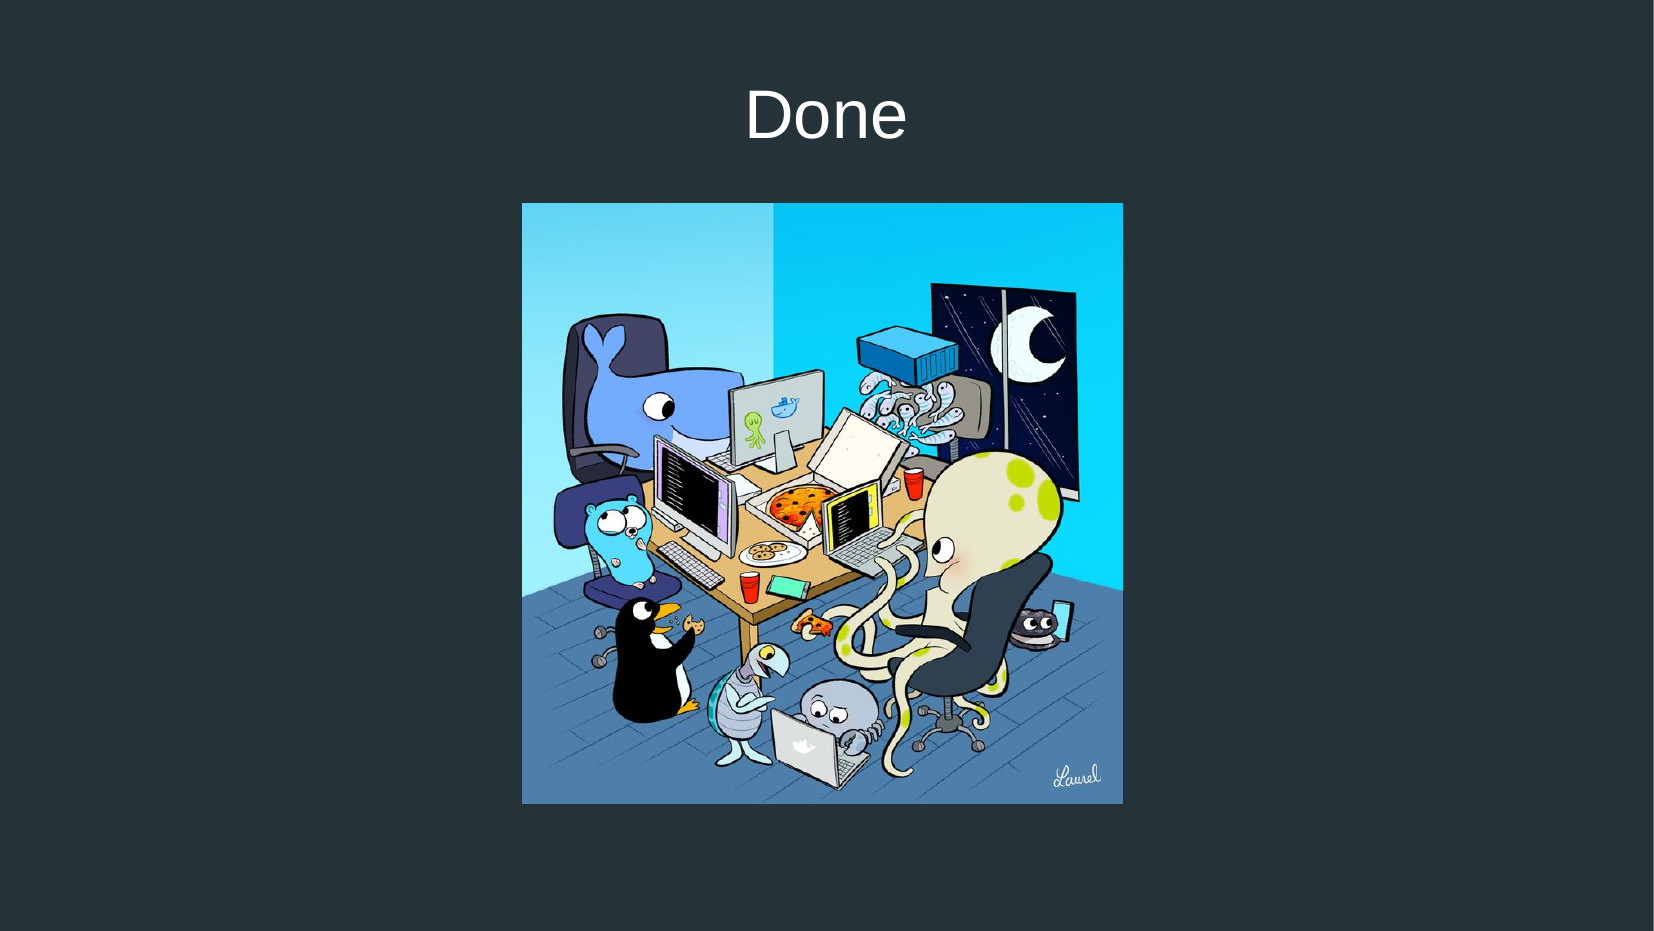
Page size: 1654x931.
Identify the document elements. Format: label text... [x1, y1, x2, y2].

picture [0, 0, 1654, 931]
title Done [82, 36, 1571, 193]
